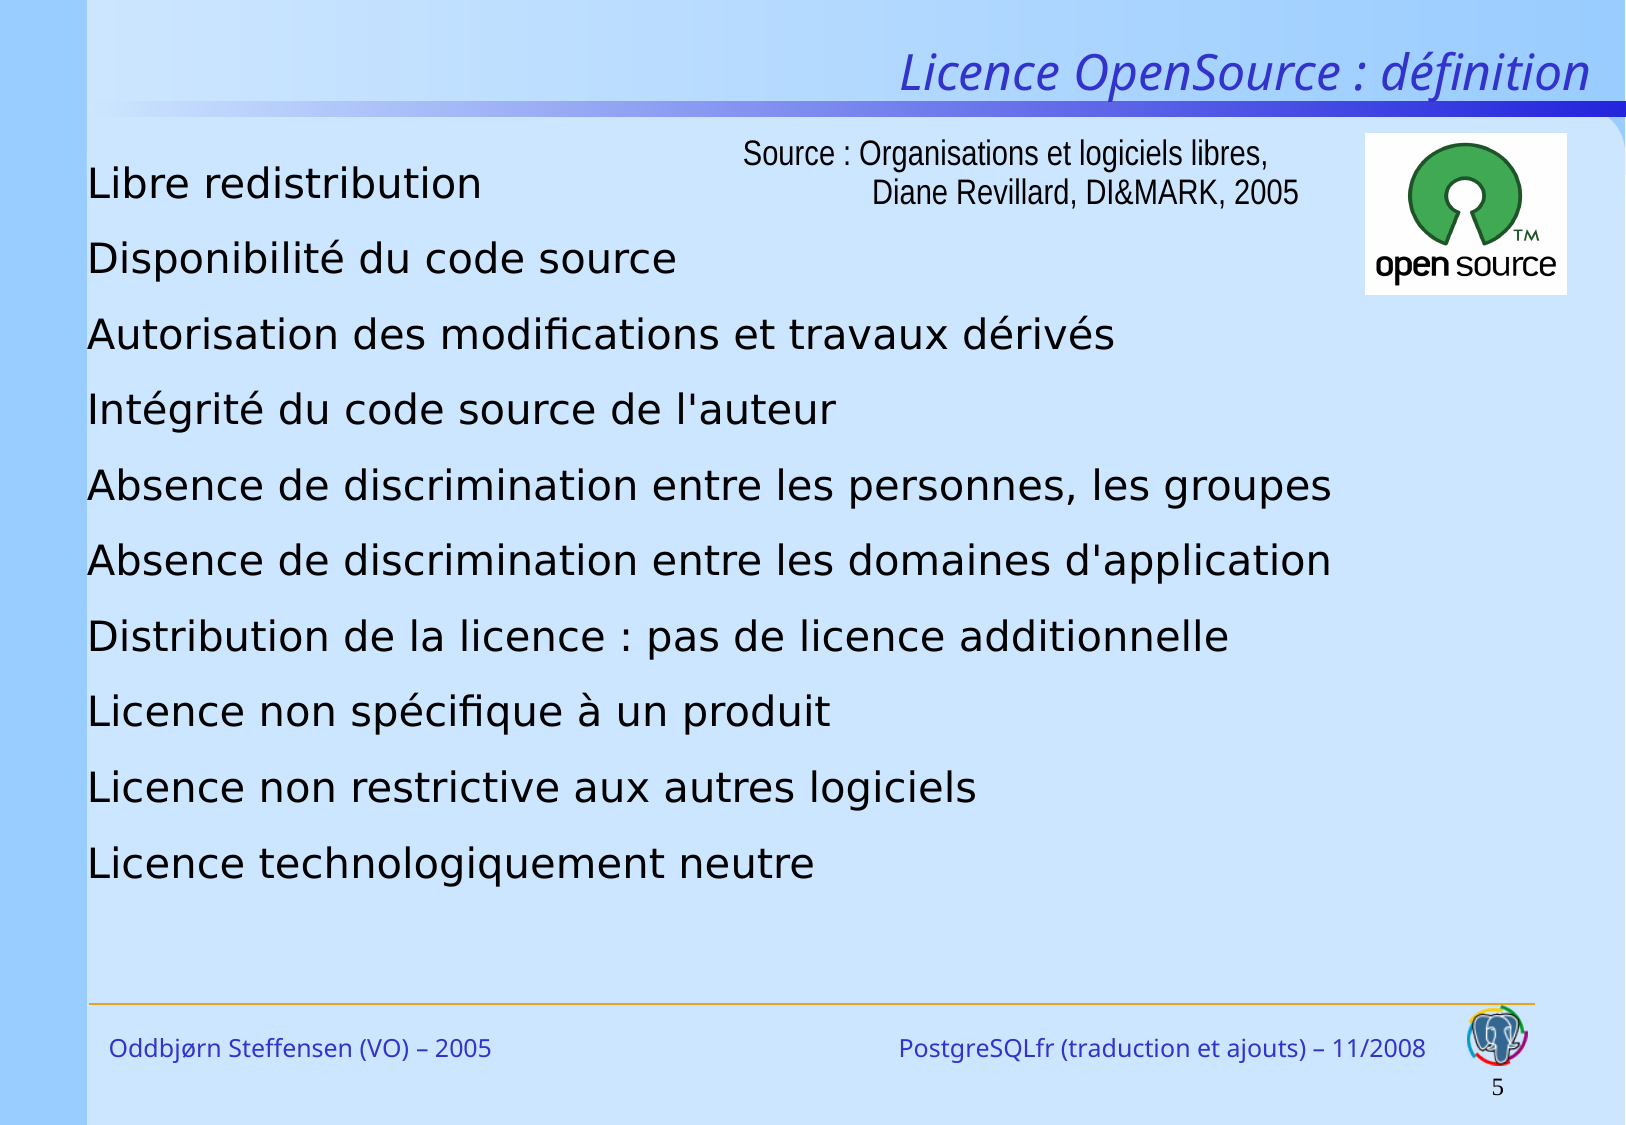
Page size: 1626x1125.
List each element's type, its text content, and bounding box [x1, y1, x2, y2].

text_box Source : Organisations et logiciels libres, Diane Revillard, DI&MARK, 2005 [742, 133, 1365, 213]
picture [1467, 1005, 1528, 1066]
list Libre redistribution Disponibilité du code source Autorisation des modifications et travaux dérivés Intégrité du code source de l'auteur Absence de discrimination entre les personnes, les groupes Absence de discrimination entre les domaines d'application Distribution de la licence : pas de licence additionnelle Licence non spécifique à un produit Licence non restrictive aux autres logiciels Licence technologiquement neutre [86, 159, 1520, 965]
picture [1365, 133, 1567, 295]
title Licence OpenSource : définition [180, 0, 1593, 142]
